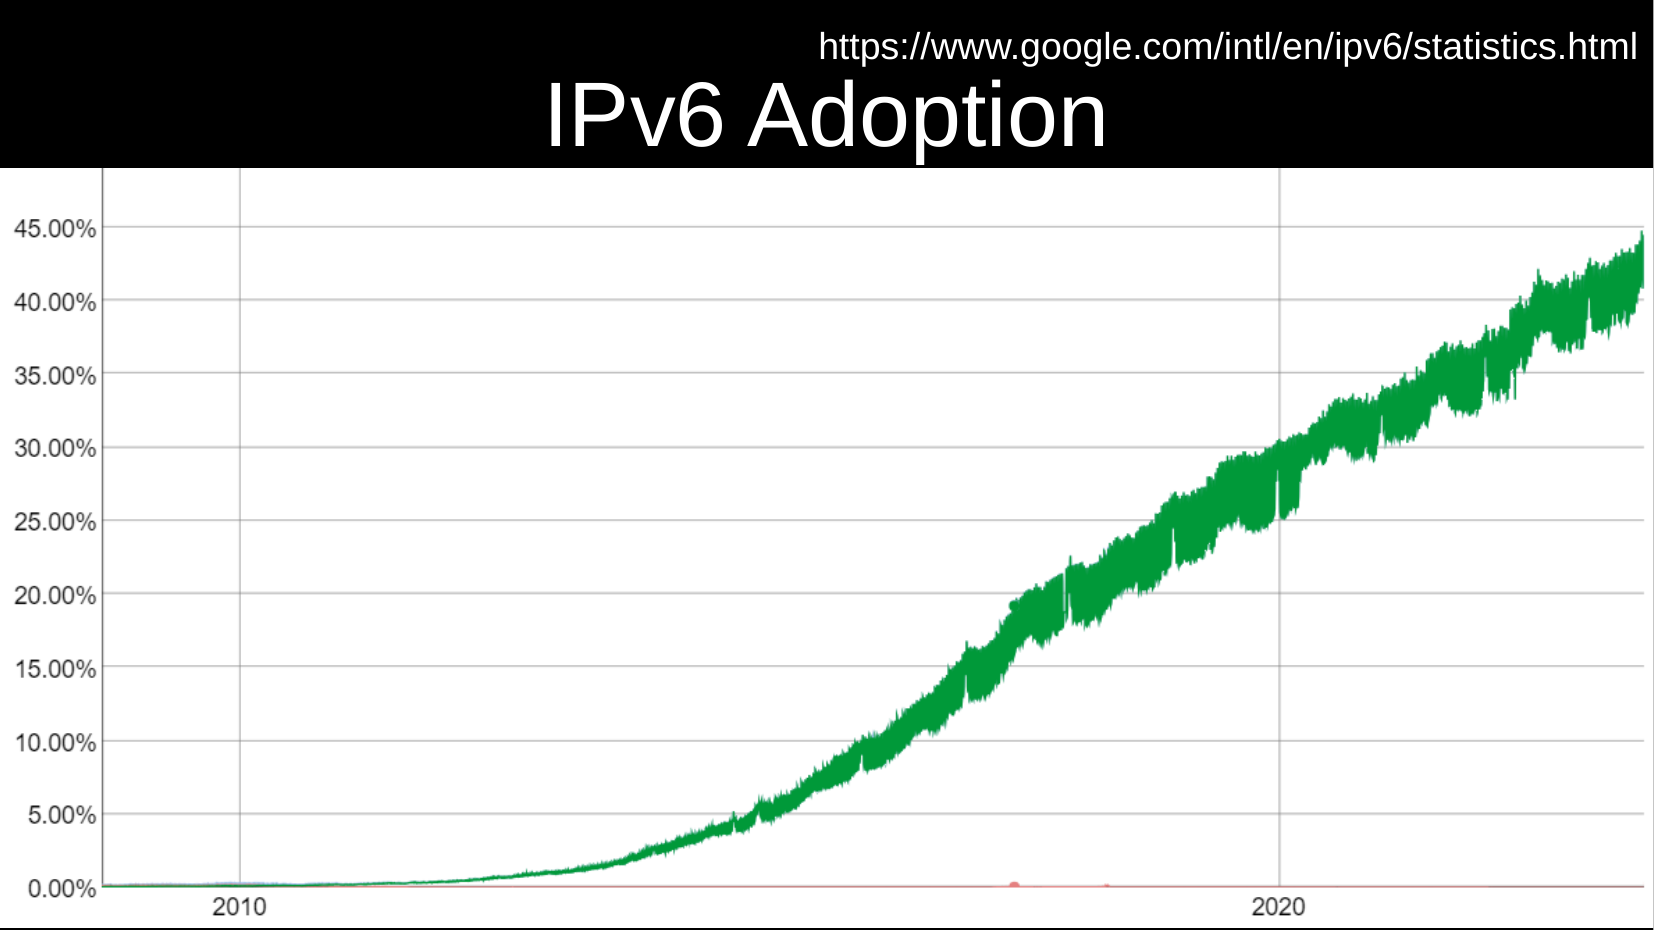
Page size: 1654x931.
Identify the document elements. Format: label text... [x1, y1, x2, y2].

title IPv6 Adoption [82, 37, 1571, 168]
text_box https://www.google.com/intl/en/ipv6/statistics.html [803, 18, 1654, 76]
picture [0, 168, 1654, 929]
